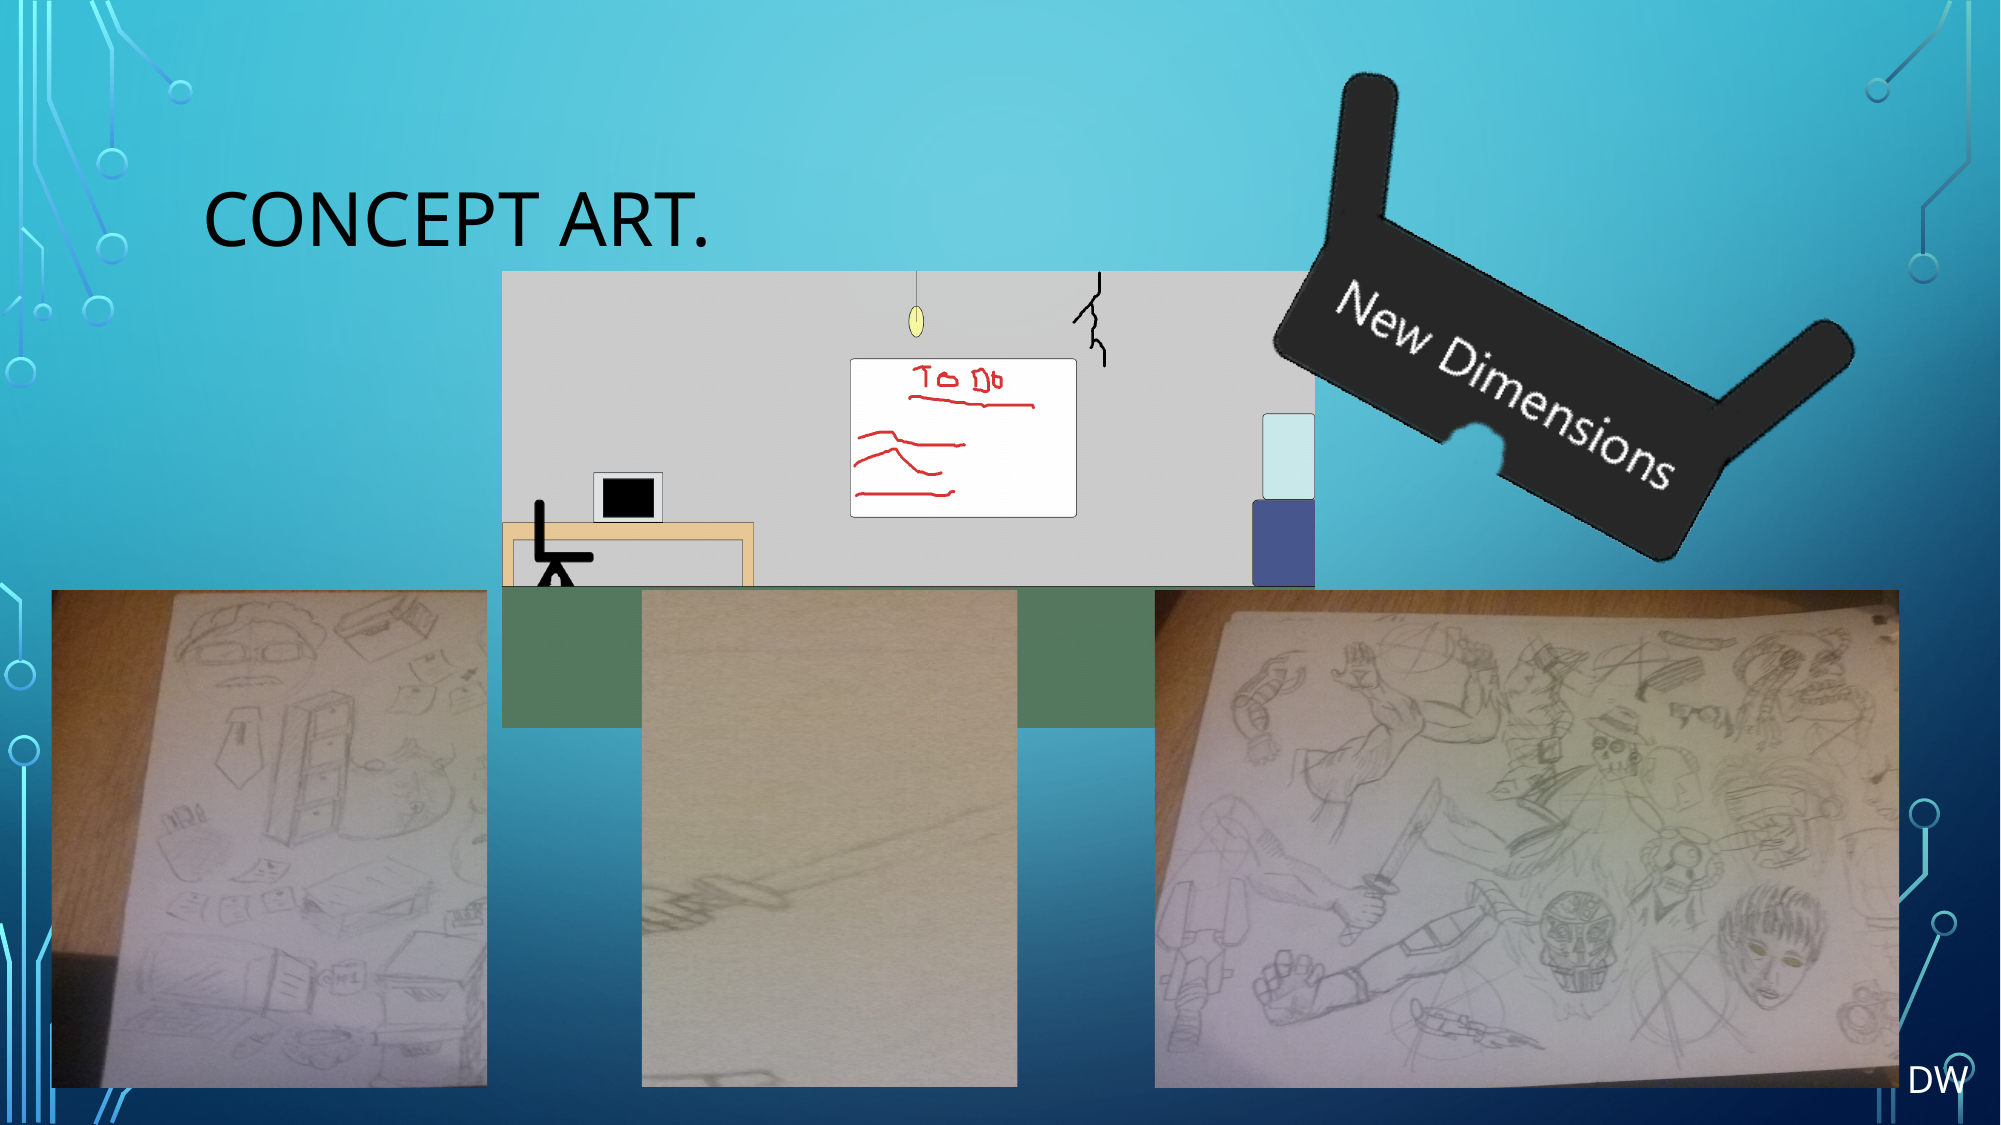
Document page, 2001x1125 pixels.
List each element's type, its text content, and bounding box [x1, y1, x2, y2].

title Concept art. [187, 101, 1225, 344]
text_box DW [1891, 1048, 2000, 1110]
picture [51, 590, 488, 1088]
picture [502, 0, 2000, 1088]
